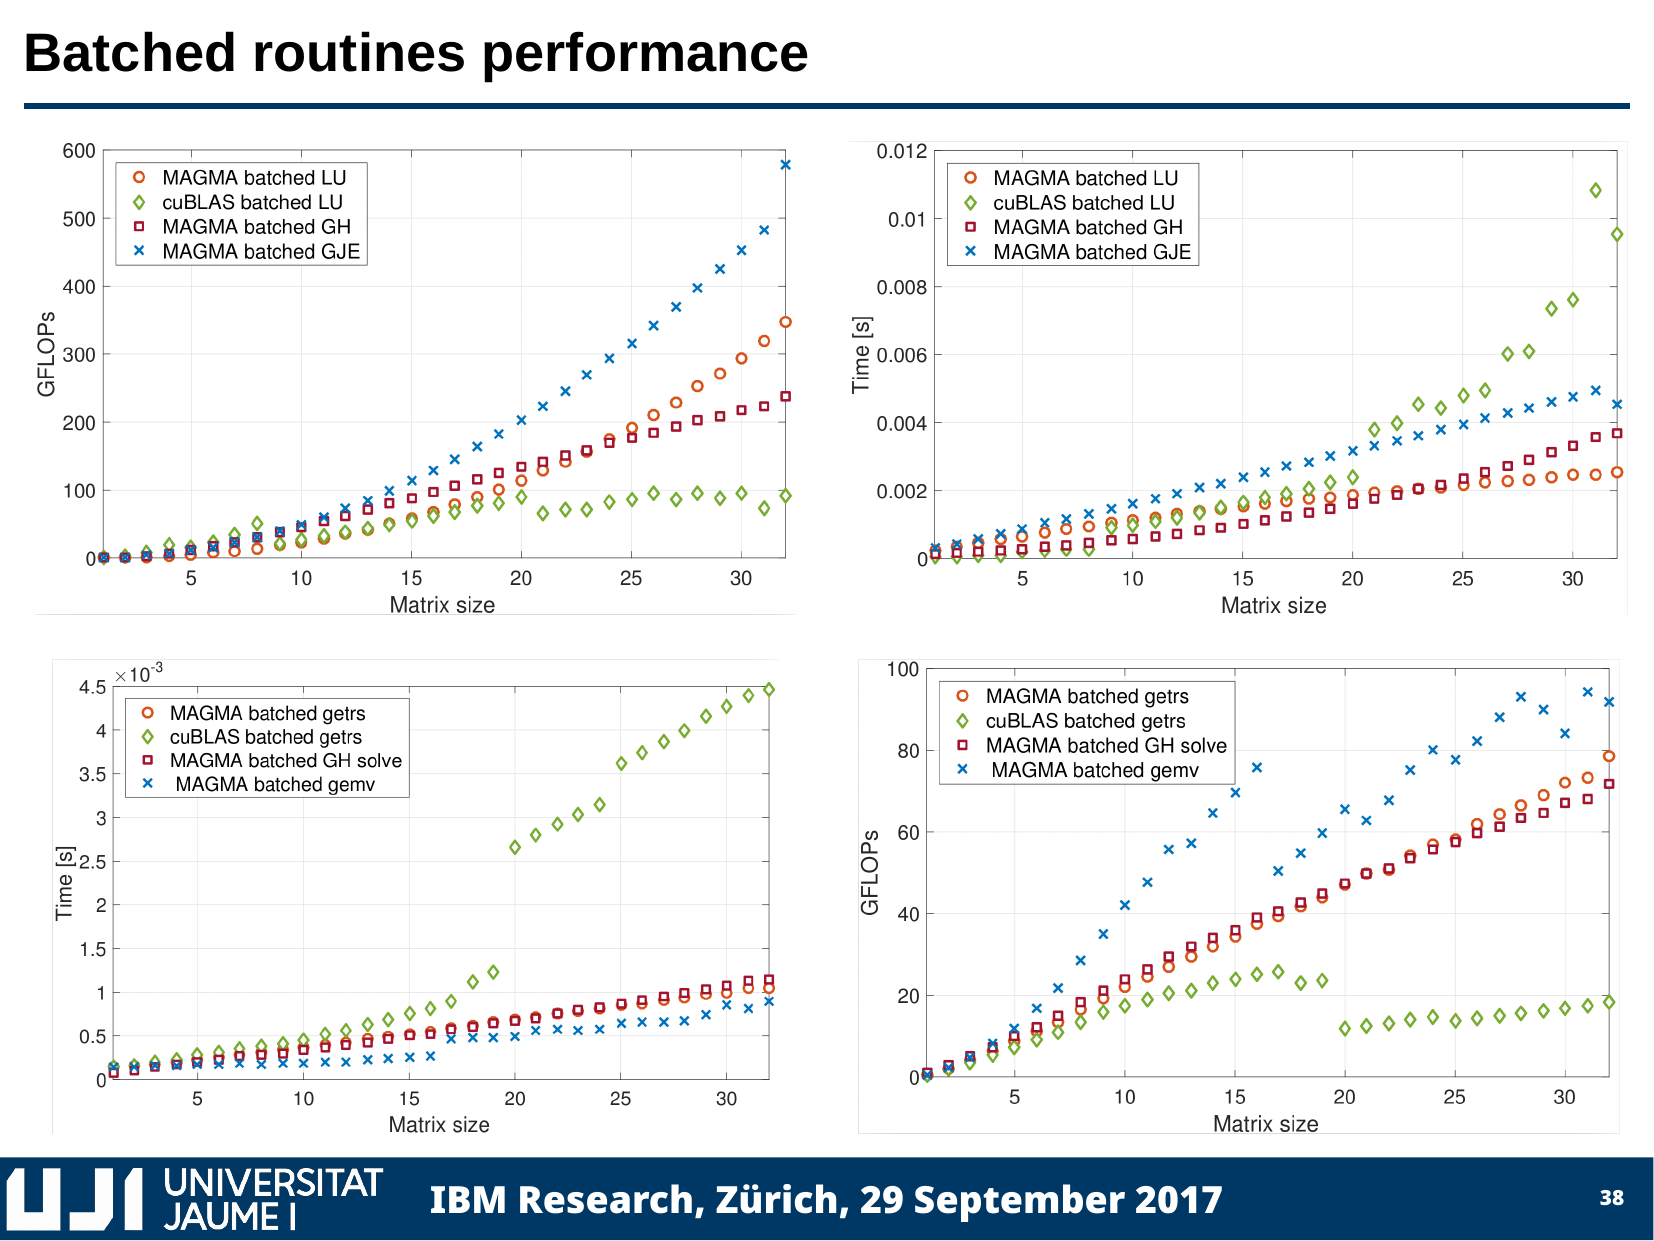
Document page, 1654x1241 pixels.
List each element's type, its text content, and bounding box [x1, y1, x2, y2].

picture [849, 141, 1628, 615]
picture [35, 141, 796, 615]
picture [34, 659, 797, 1134]
picture [0, 1158, 390, 1241]
title Batched routines performance [23, 0, 1630, 107]
picture [875, 659, 1603, 1134]
